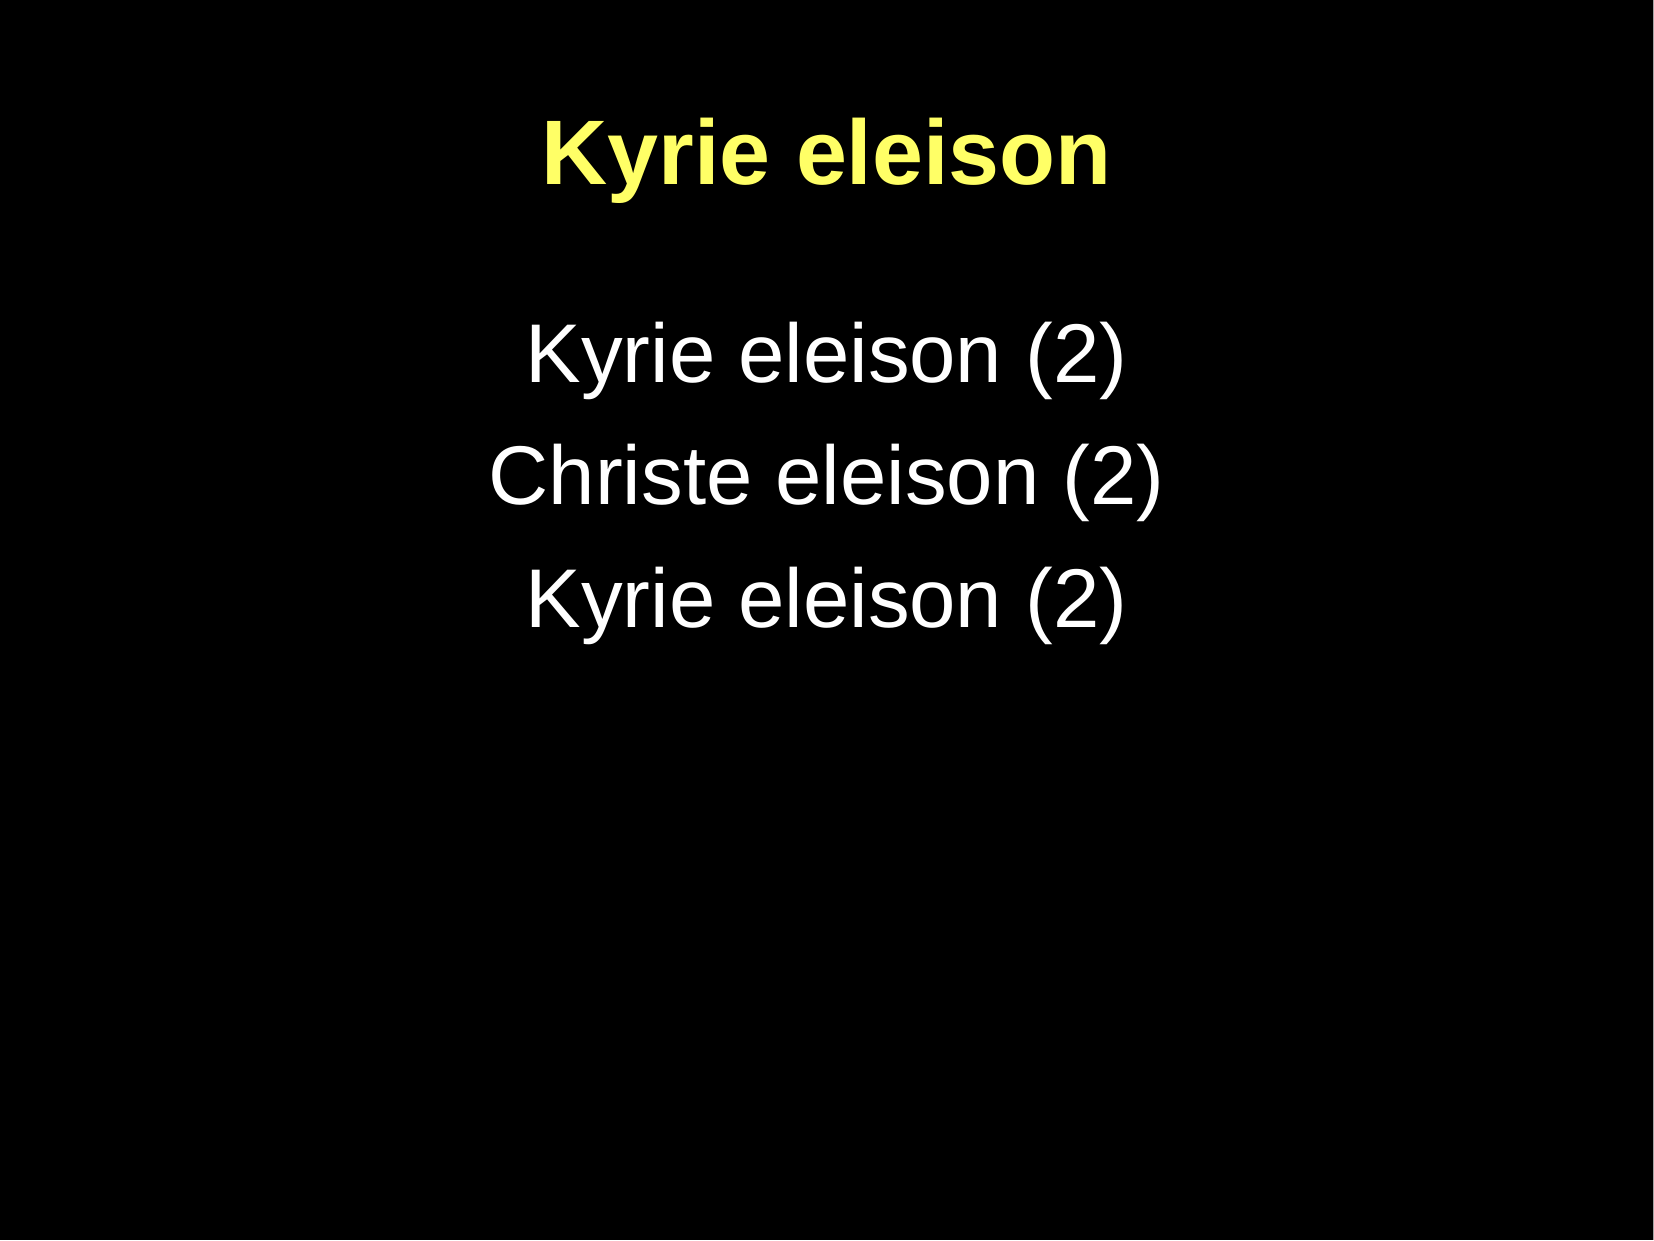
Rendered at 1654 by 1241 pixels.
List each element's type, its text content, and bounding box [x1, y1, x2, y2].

list Kyrie eleison (2) Christe eleison (2) Kyrie eleison (2) [0, 307, 1654, 1027]
title Kyrie eleison [82, 49, 1571, 257]
